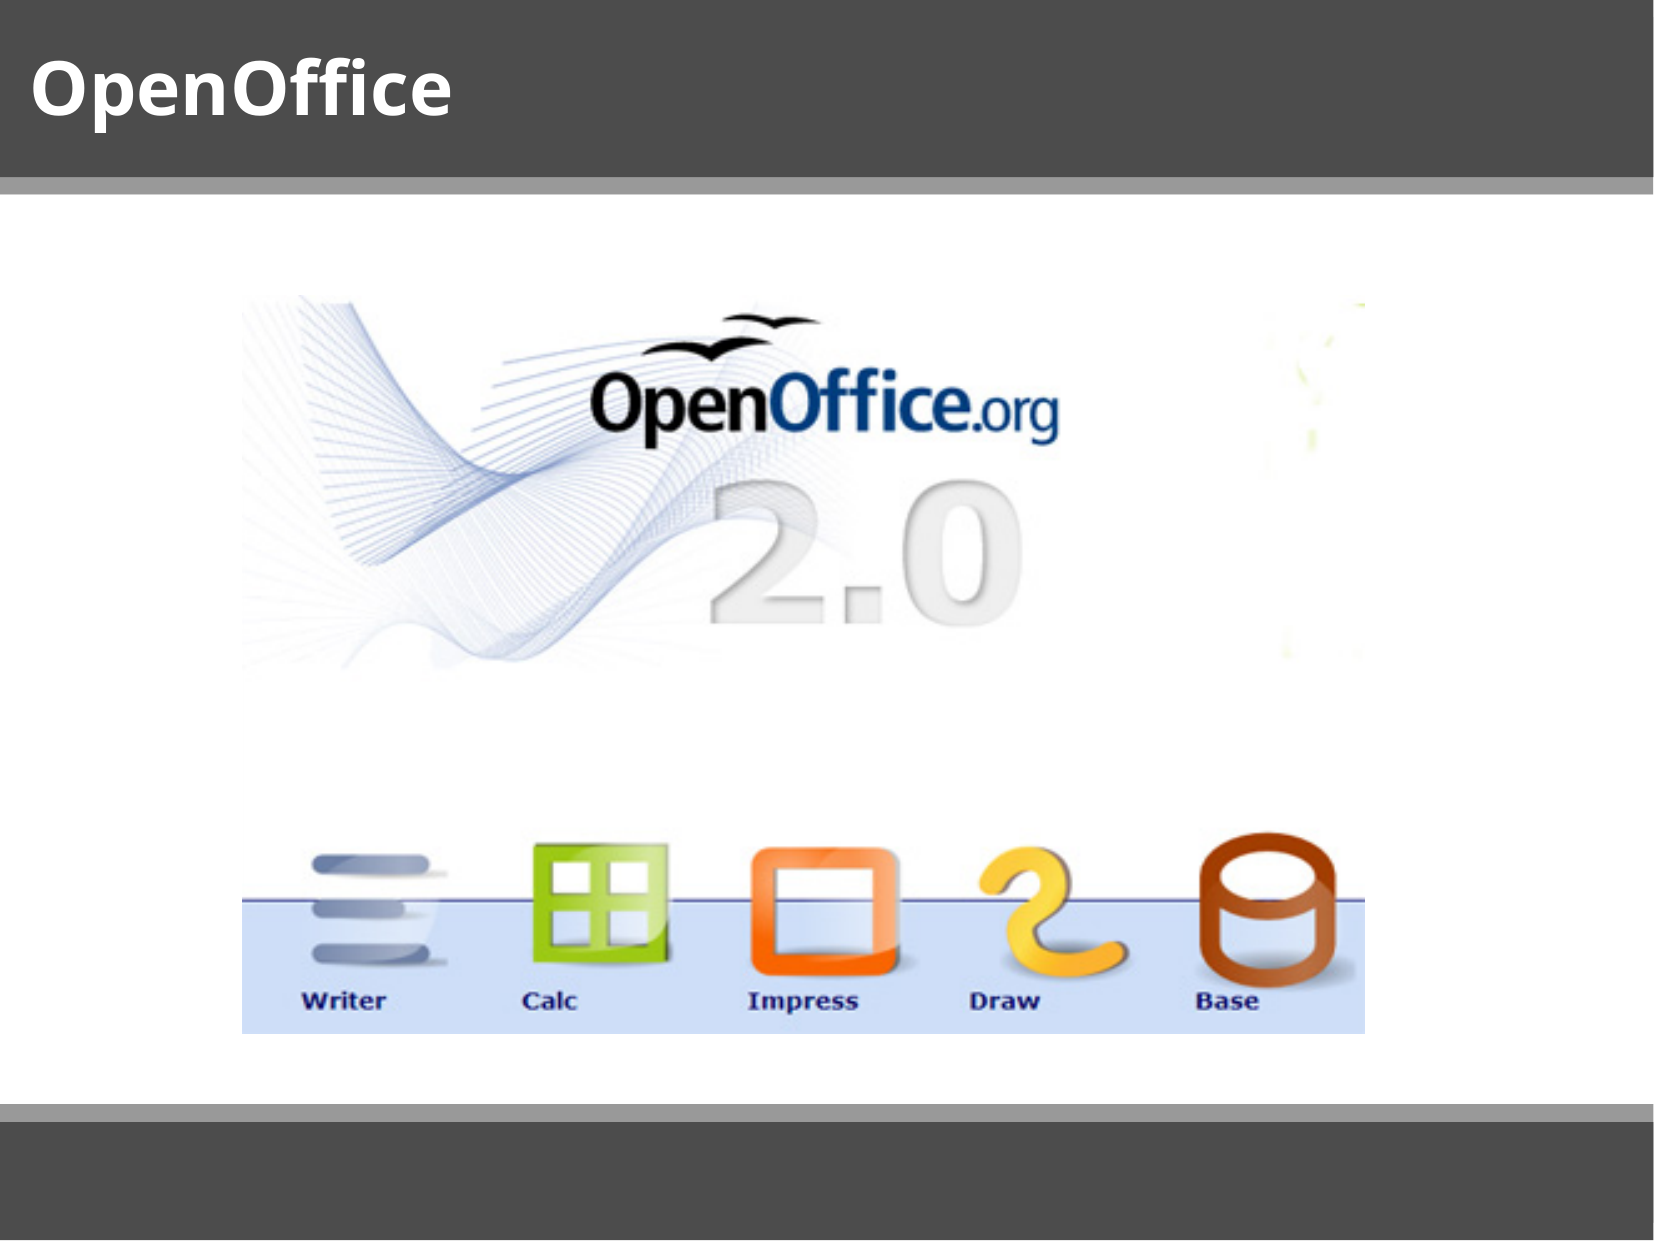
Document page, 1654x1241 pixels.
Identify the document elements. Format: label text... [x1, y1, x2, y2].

picture [242, 295, 1365, 1034]
title OpenOffice [29, 15, 1654, 158]
